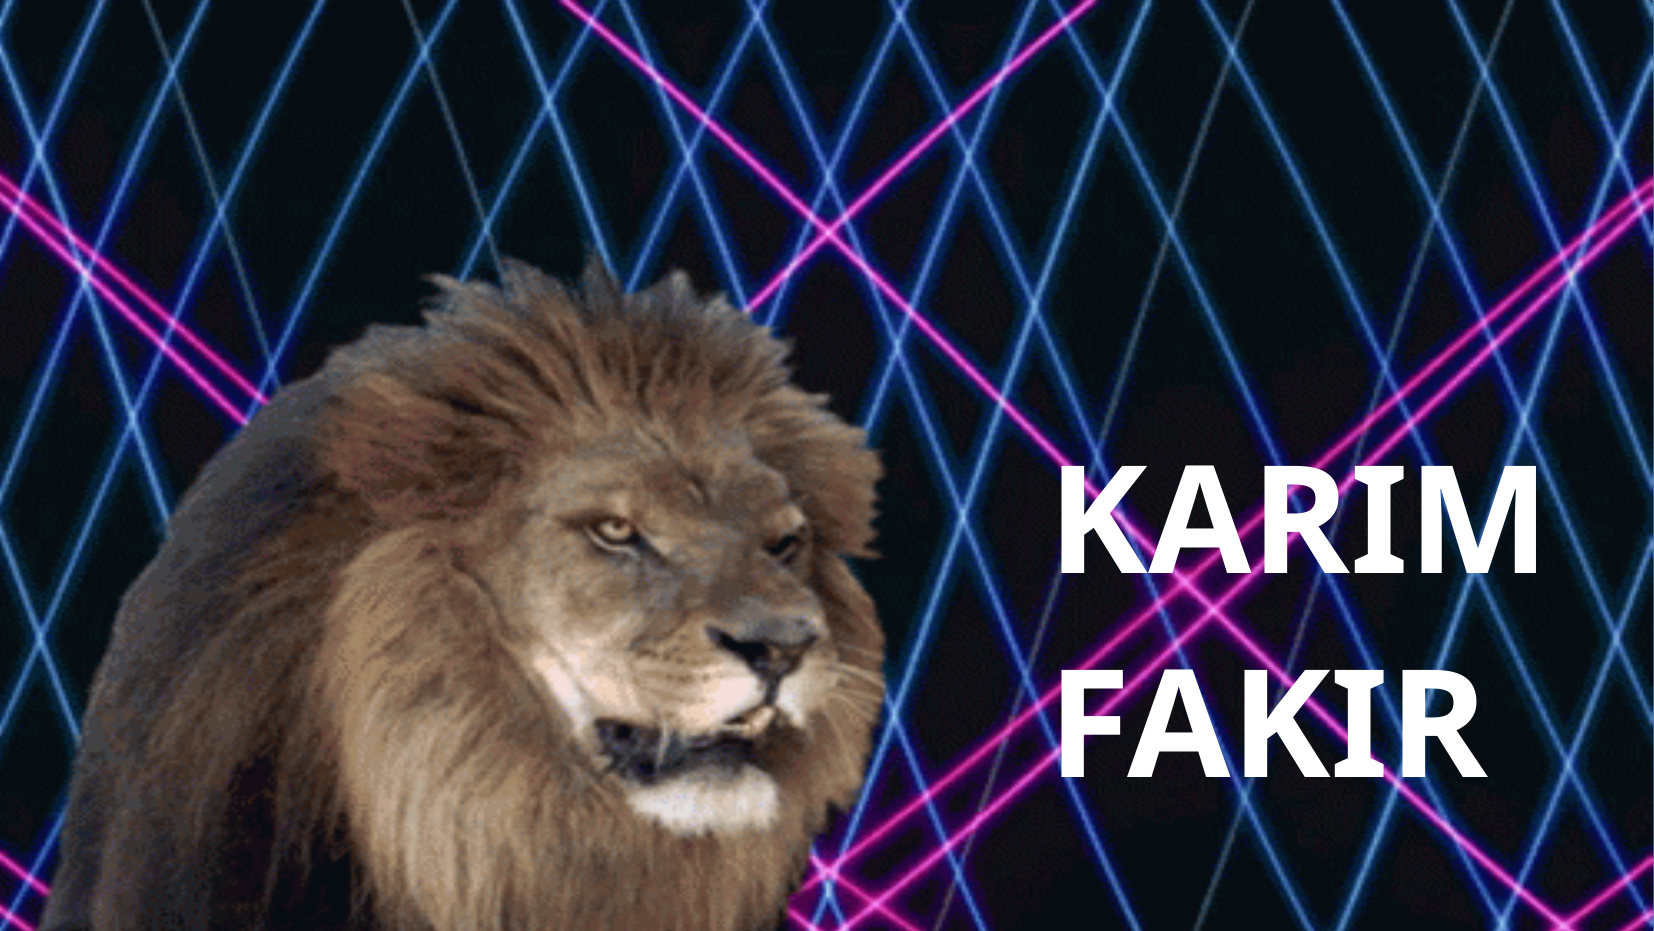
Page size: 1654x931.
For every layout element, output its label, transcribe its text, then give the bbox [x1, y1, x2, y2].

picture [0, 0, 1654, 931]
title KARIM FAKIR [1048, 413, 1654, 822]
